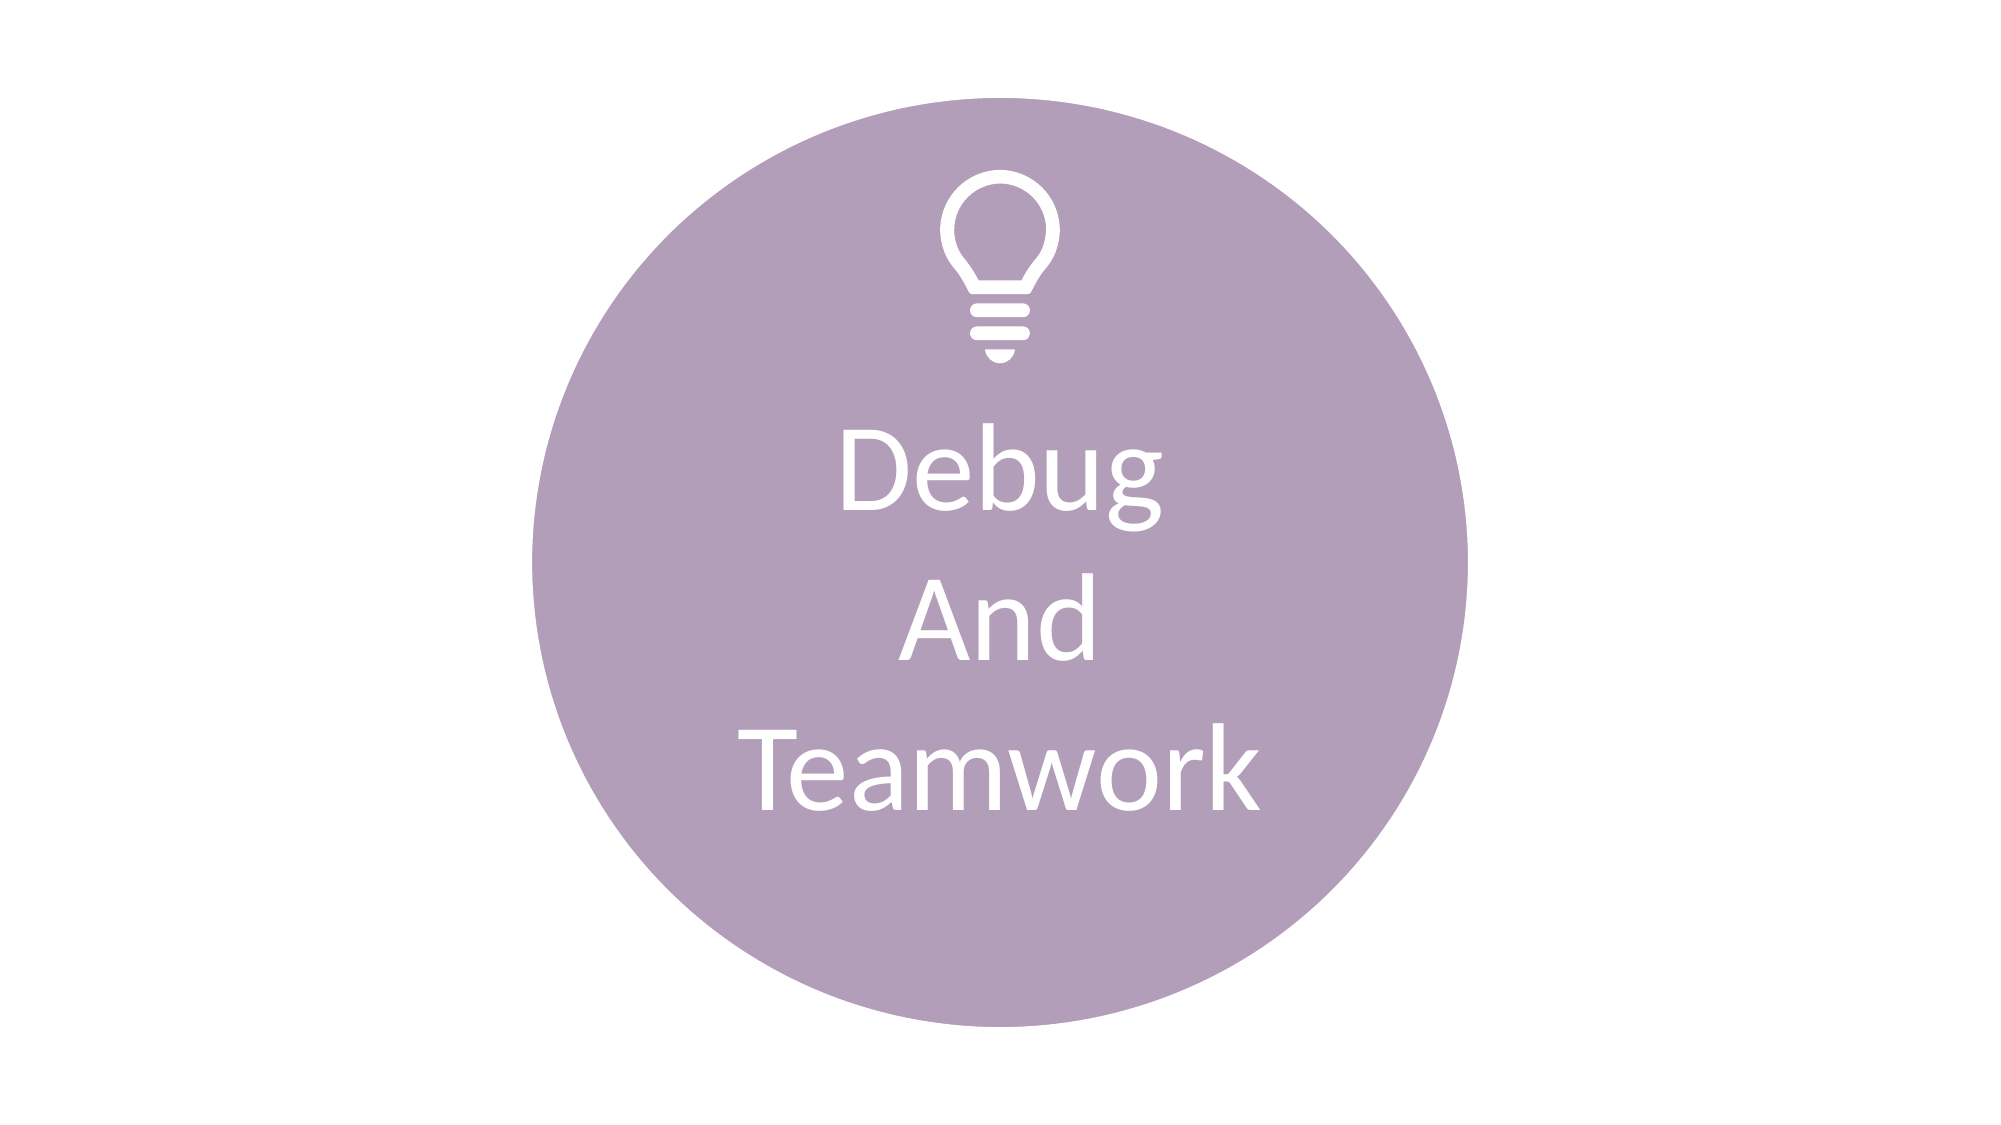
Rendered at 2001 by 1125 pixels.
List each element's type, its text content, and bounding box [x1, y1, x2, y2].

text_box [521, 87, 1479, 1038]
picture [888, 154, 1112, 379]
text_box Debug And Teamwork [677, 378, 1323, 848]
